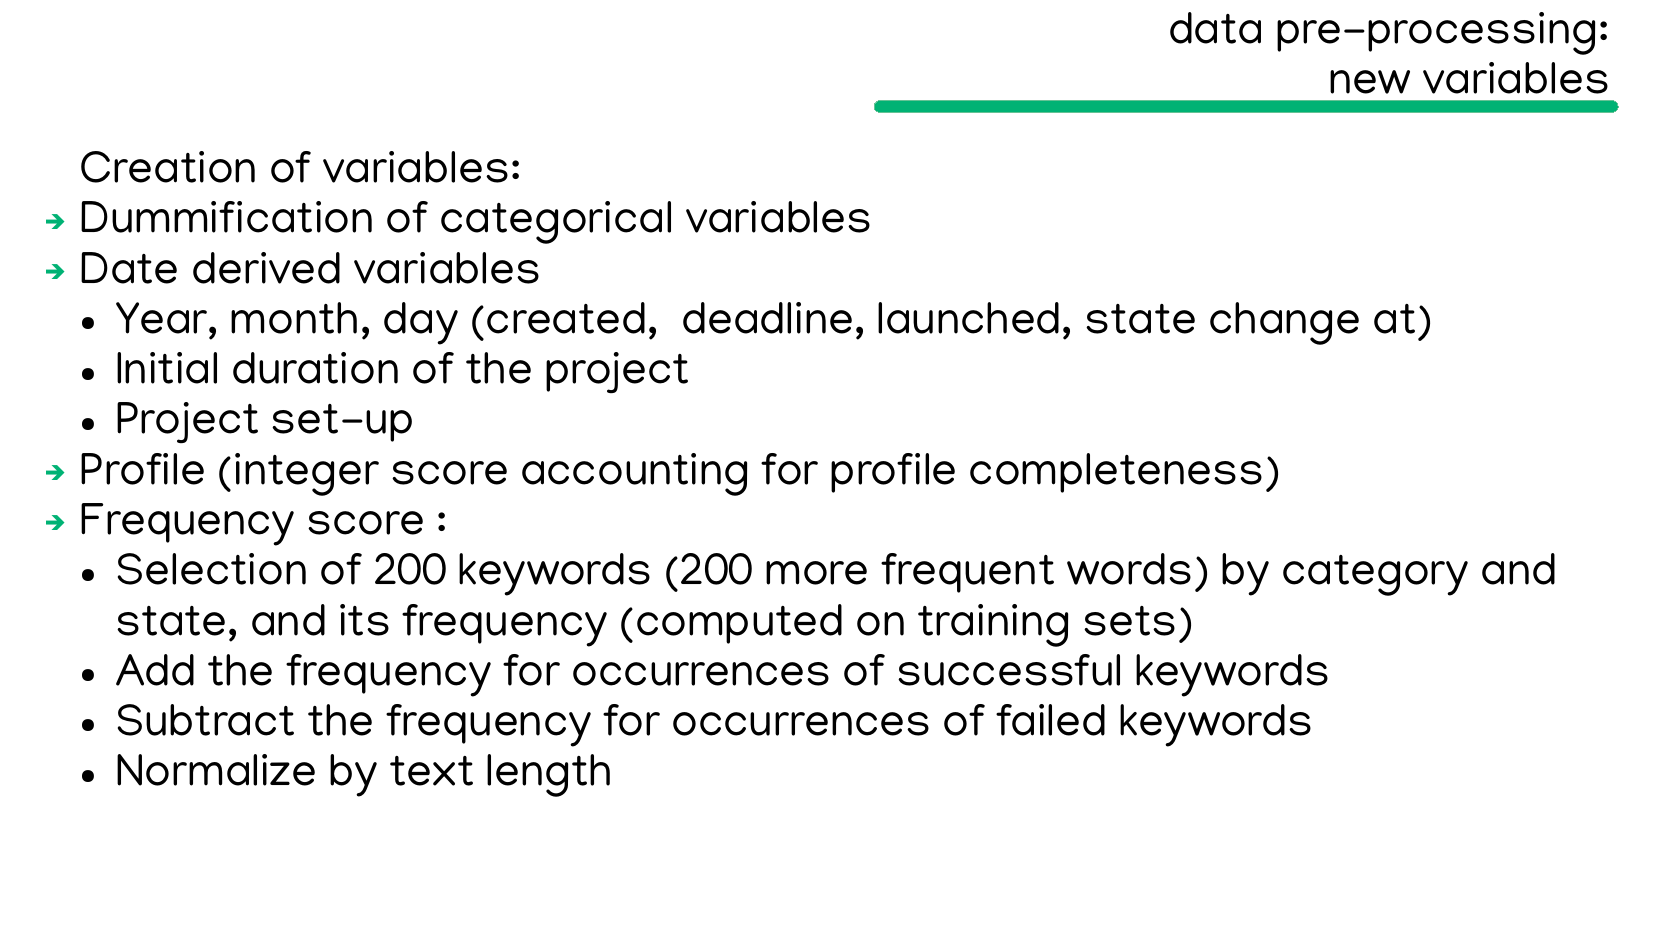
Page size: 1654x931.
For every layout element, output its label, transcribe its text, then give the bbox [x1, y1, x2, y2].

text_box Creation of variables: Dummification of categorical variables Date derived variables Year, month, day (created, deadline, launched, state change at) Initial duration of the project Project set-up Profile (integer score accounting for profile completeness) Frequency score : Selection of 200 keywords (200 more frequent words) by category and state, and its frequency (computed on training sets) Add the frequency for occurrences of successful keywords Subtract the frequency for occurrences of failed keywords Normalize by text length [29, 141, 1625, 863]
text_box data pre-processing: new variables [885, 2, 1625, 118]
text_box [874, 100, 885, 113]
